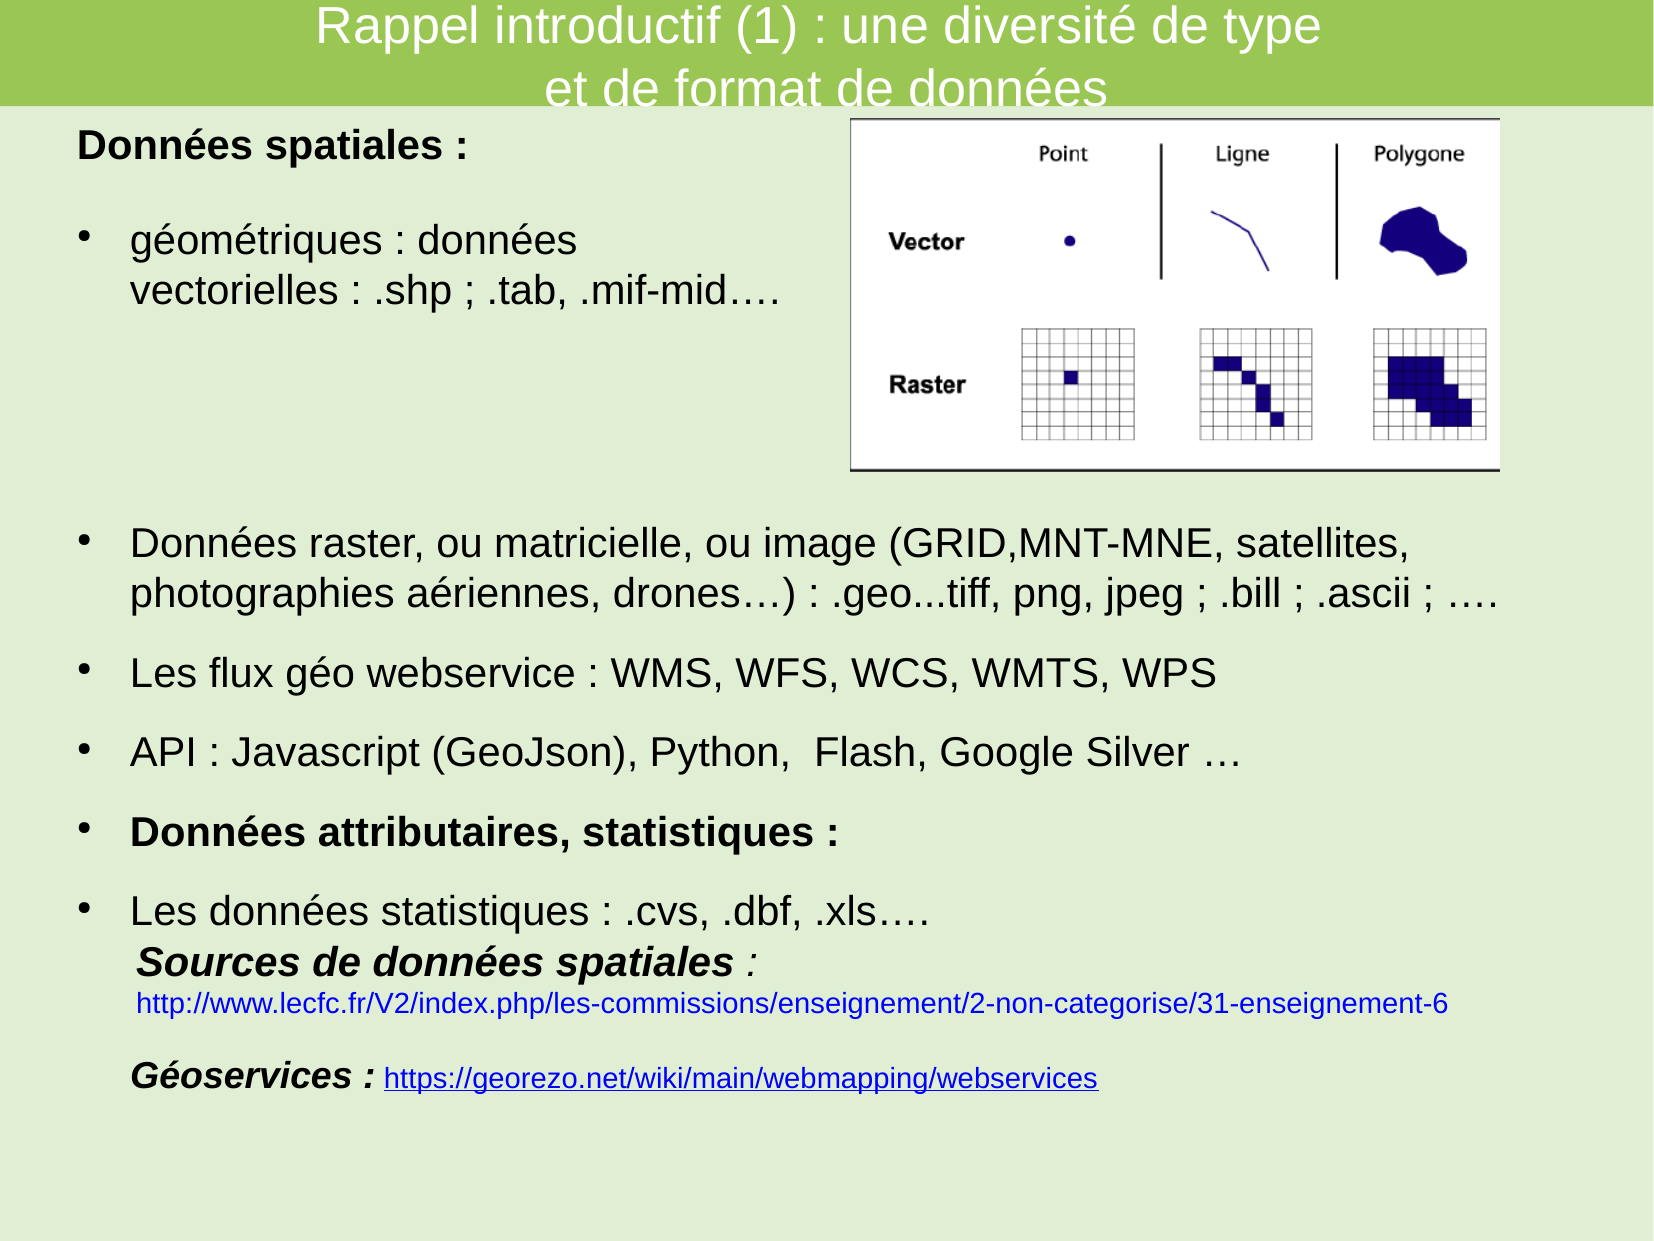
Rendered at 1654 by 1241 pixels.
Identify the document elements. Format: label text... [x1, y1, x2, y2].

picture [850, 118, 1500, 472]
text_box Géoservices : https://georezo.net/wiki/main/webmapping/webservices [112, 1050, 1489, 1113]
text_box géométriques : données vectorielles : .shp ; .tab, .mif-mid…. [58, 212, 850, 414]
list Données spatiales : Données raster, ou matricielle, ou image (GRID,MNT-MNE, satellites, photographies aériennes, drones…) : .geo...tiff, png, jpeg ; .bill ; .ascii ; …. Les flux géo webservice : WMS, WFS, WCS, WMTS, WPS API : Javascript (GeoJson), Python, Flash, Google Silver … Données attributaires, statistiques : Les données statistiques : .cvs, .dbf, .xls…. [59, 118, 850, 212]
list Données spatiales : Données raster, ou matricielle, ou image (GRID,MNT-MNE, satellites, photographies aériennes, drones…) : .geo...tiff, png, jpeg ; .bill ; .ascii ; …. Les flux géo webservice : WMS, WFS, WCS, WMTS, WPS API : Javascript (GeoJson), Python, Flash, Google Silver … Données attributaires, statistiques : Les données statistiques : .cvs, .dbf, .xls…. [59, 118, 1548, 1052]
title Rappel introductif (1) : une diversité de type et de format de données [82, 0, 1571, 158]
text_box Sources de données spatiales : http://www.lecfc.fr/V2/index.php/les-commissions/enseignement/2-non-categorise/31-enseignement-6 [121, 927, 1466, 1050]
